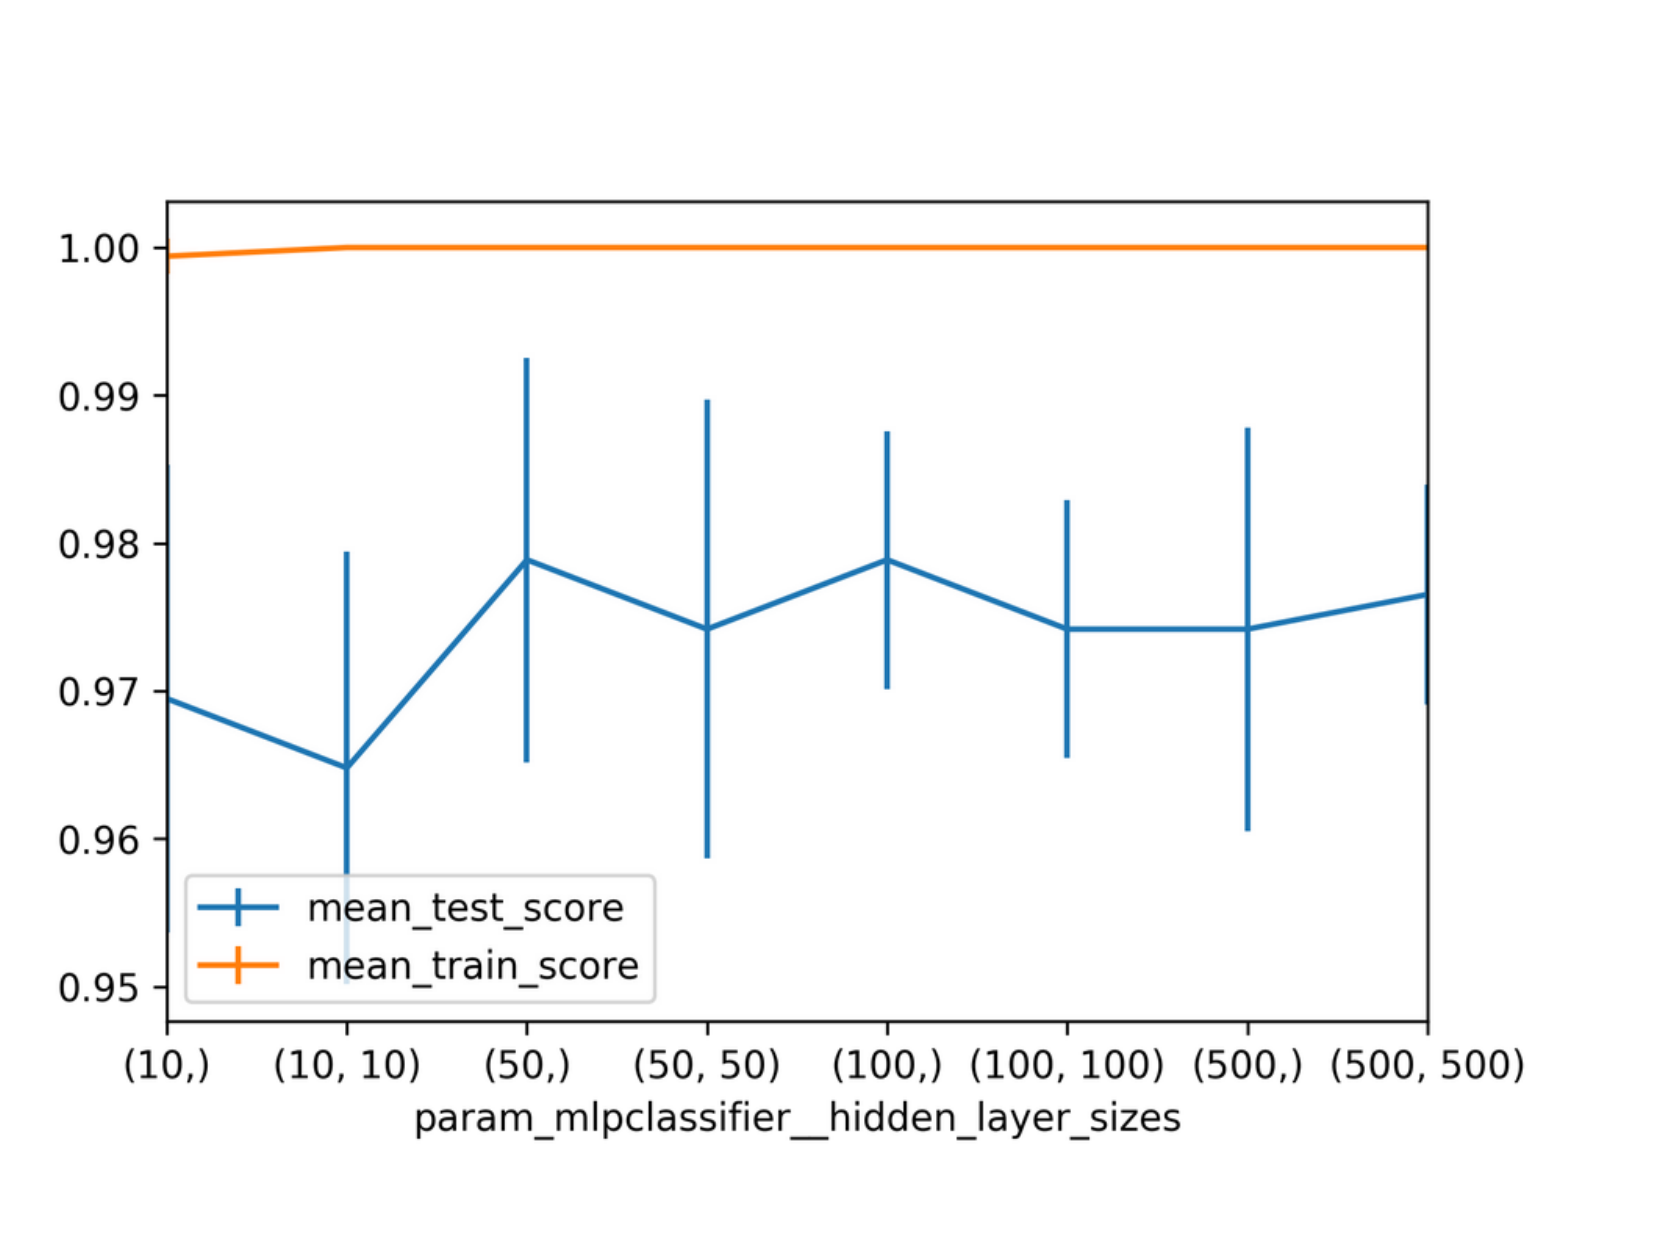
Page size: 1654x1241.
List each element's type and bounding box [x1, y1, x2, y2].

picture [36, 164, 1576, 1150]
